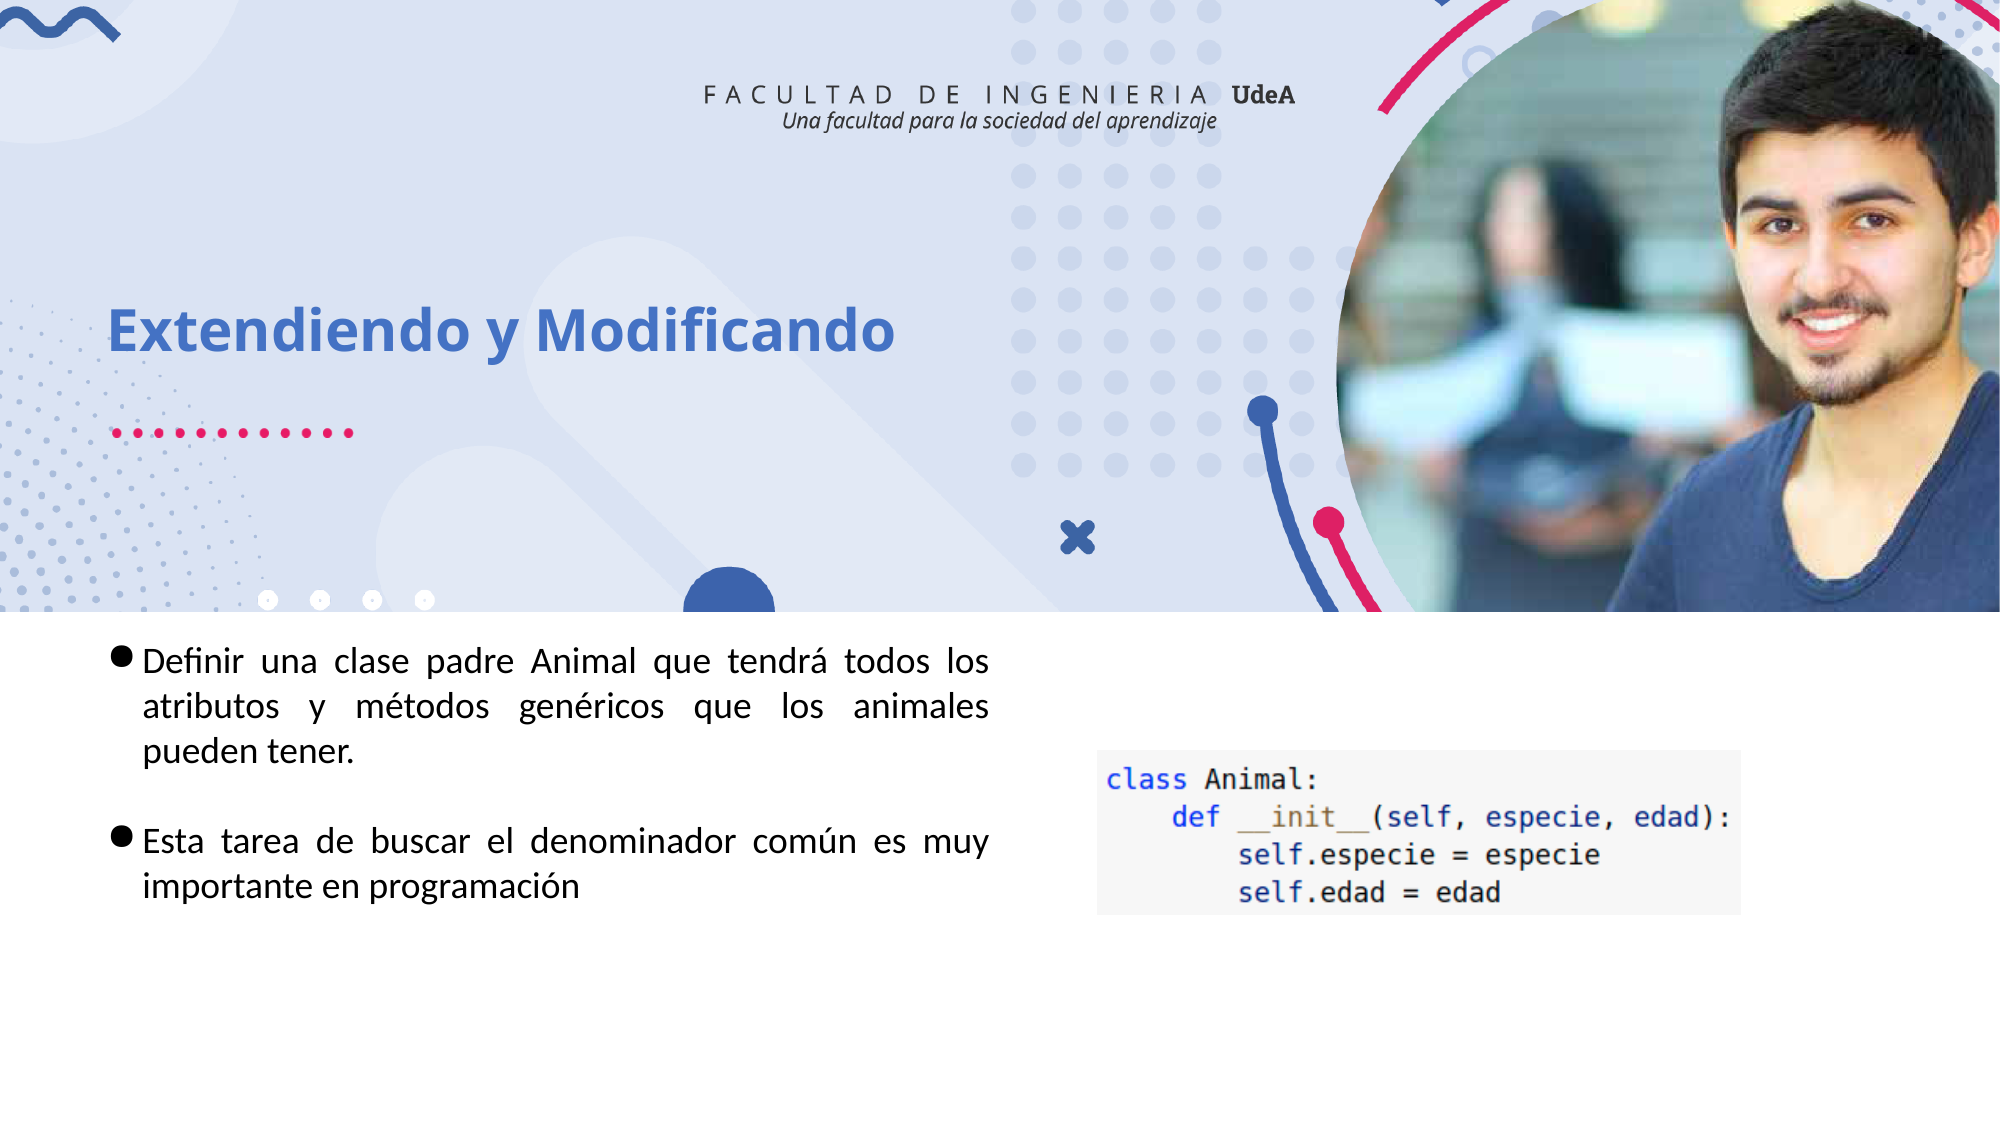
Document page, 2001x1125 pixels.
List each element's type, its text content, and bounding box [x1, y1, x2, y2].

picture [0, 0, 2000, 612]
picture [1097, 750, 1741, 916]
text_box Extendiendo y Modificando [92, 277, 988, 389]
text_box Definir una clase padre Animal que tendrá todos los atributos y métodos genéricos que los animales pueden tener. Esta tarea de buscar el denominador común es muy importante en programación [92, 628, 1006, 914]
